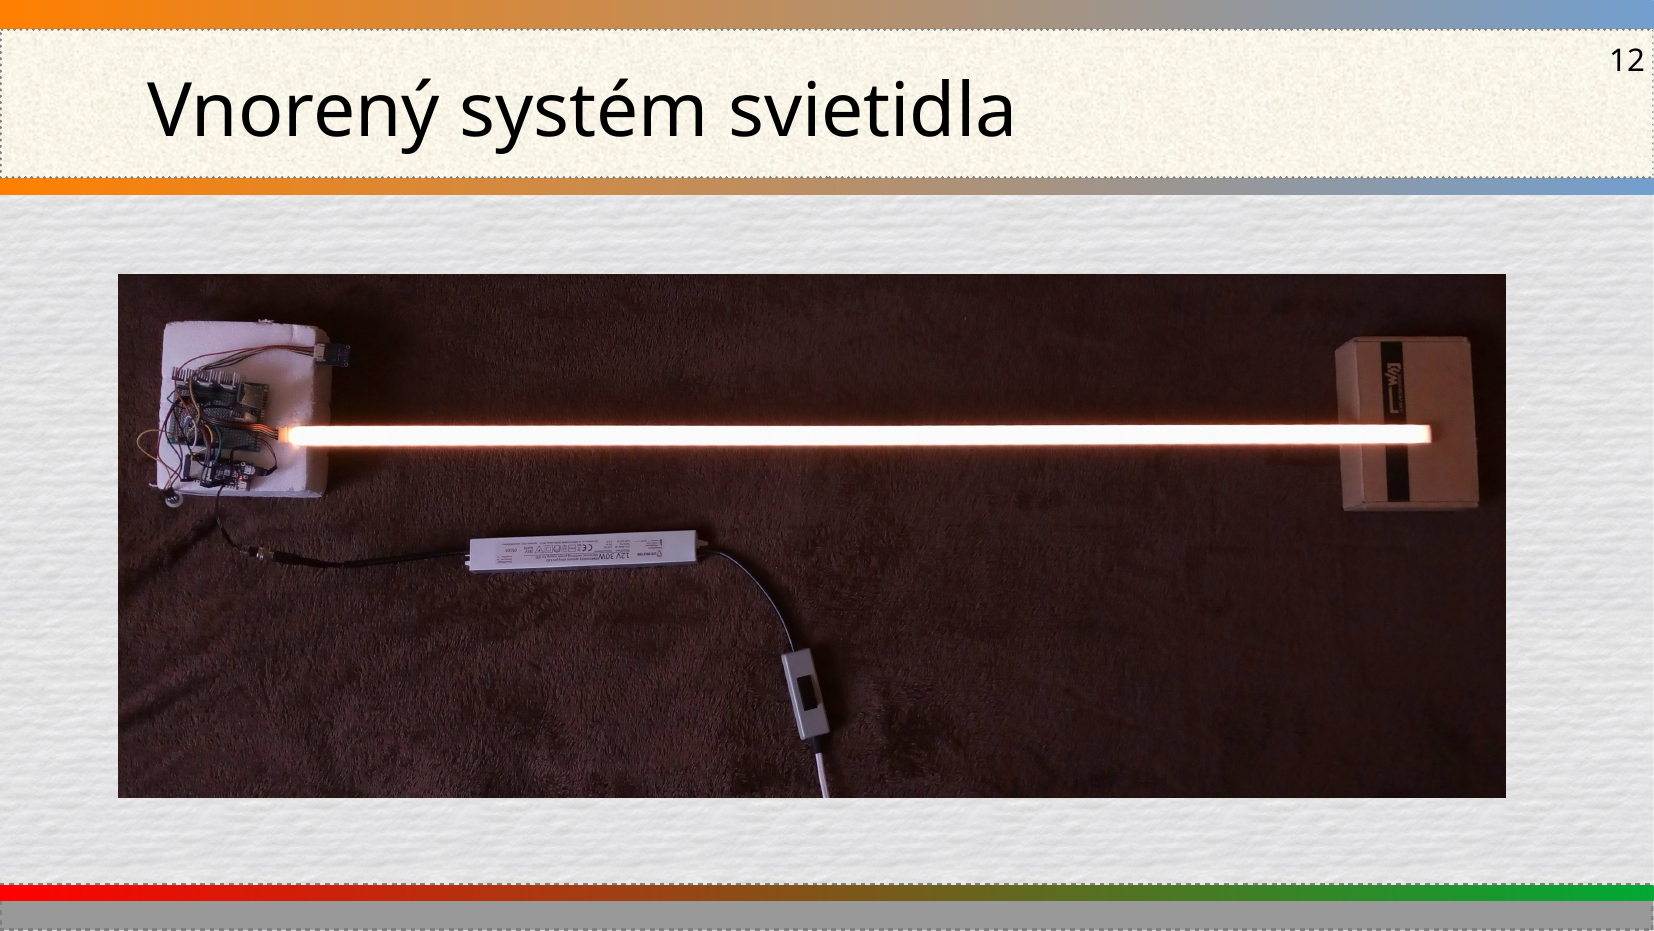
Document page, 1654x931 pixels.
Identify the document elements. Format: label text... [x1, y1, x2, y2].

picture [0, 195, 1654, 885]
text_box [0, 0, 1654, 195]
text_box [0, 885, 1654, 931]
text_box <číslo> [1594, 31, 1654, 91]
title Vnorený systém svietidla [147, 29, 1270, 185]
